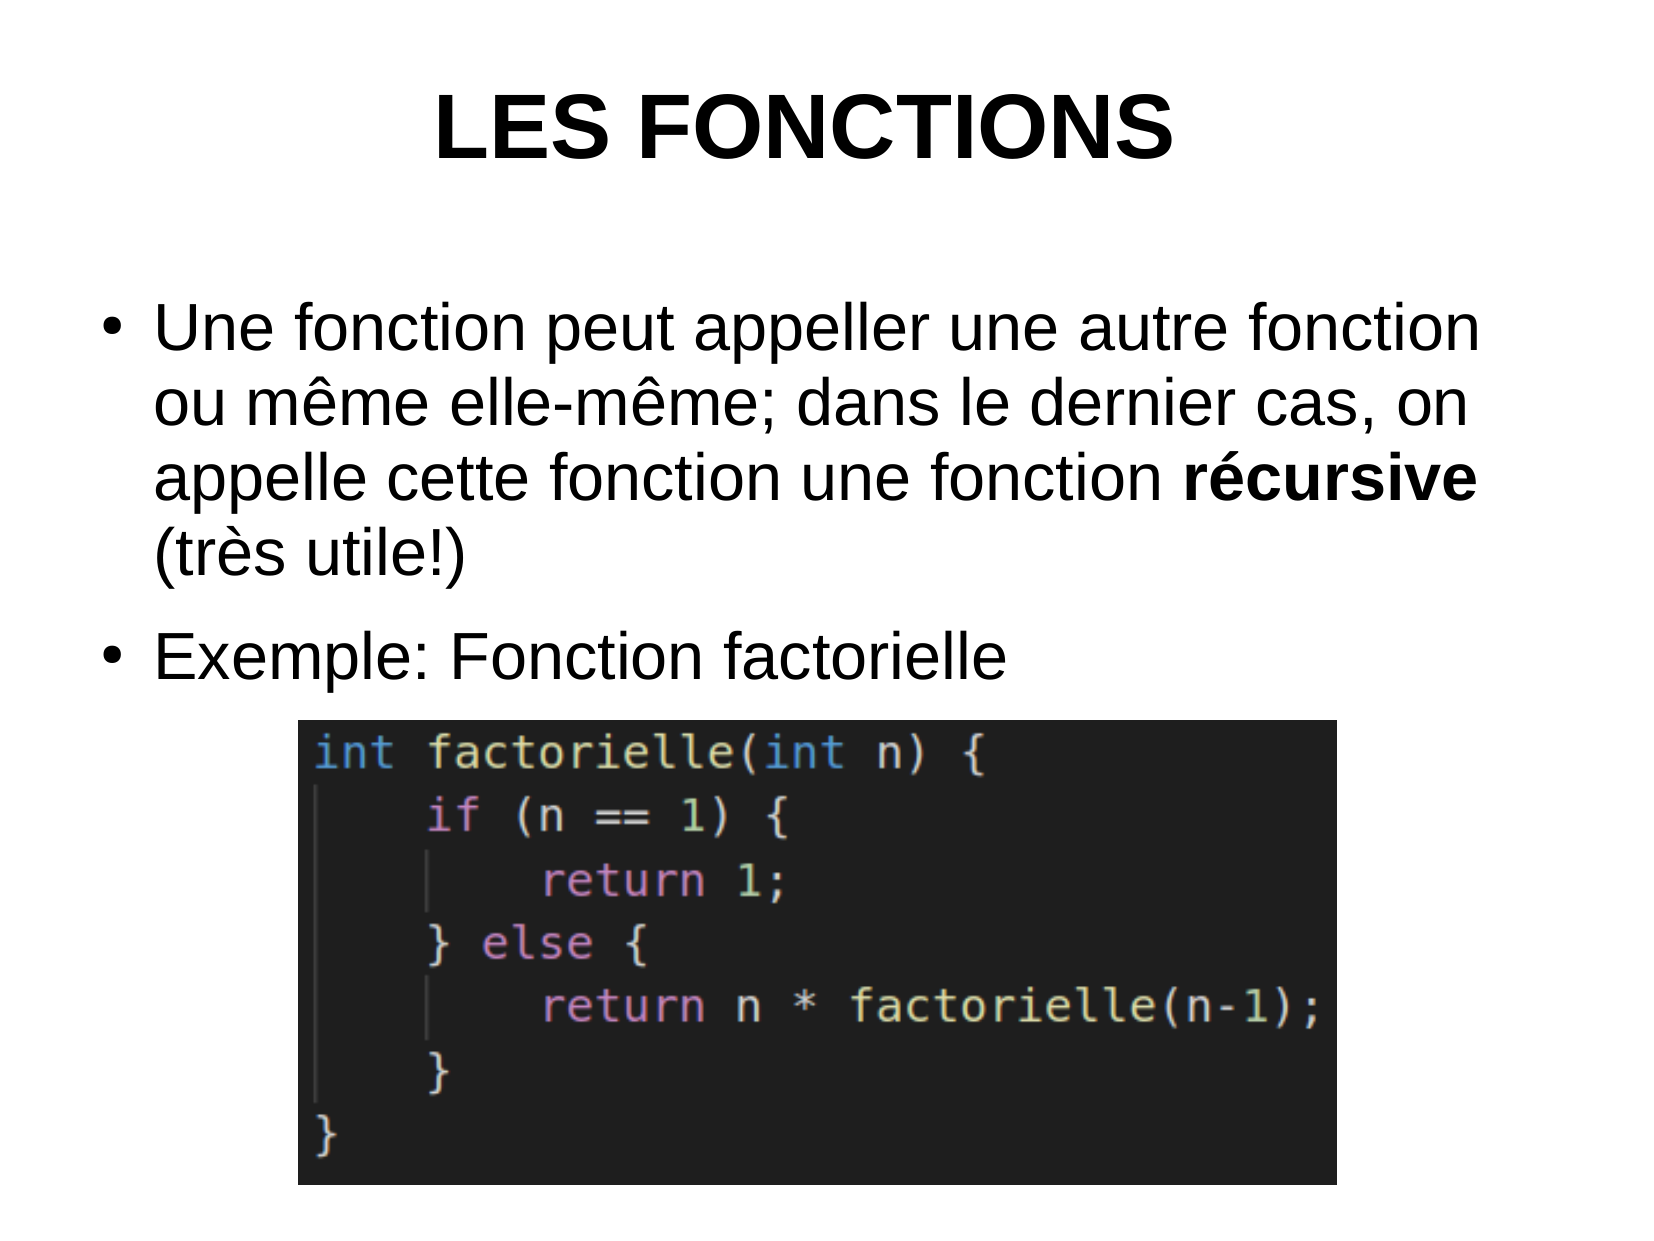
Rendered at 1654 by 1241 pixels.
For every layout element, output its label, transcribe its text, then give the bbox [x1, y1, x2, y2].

list Une fonction peut appeller une autre fonction ou même elle-même; dans le dernier cas, on appelle cette fonction une fonction récursive (très utile!) Exemple: Fonction factorielle [82, 290, 1571, 694]
title LES FONCTIONS [61, 23, 1550, 231]
picture [298, 720, 1337, 1185]
